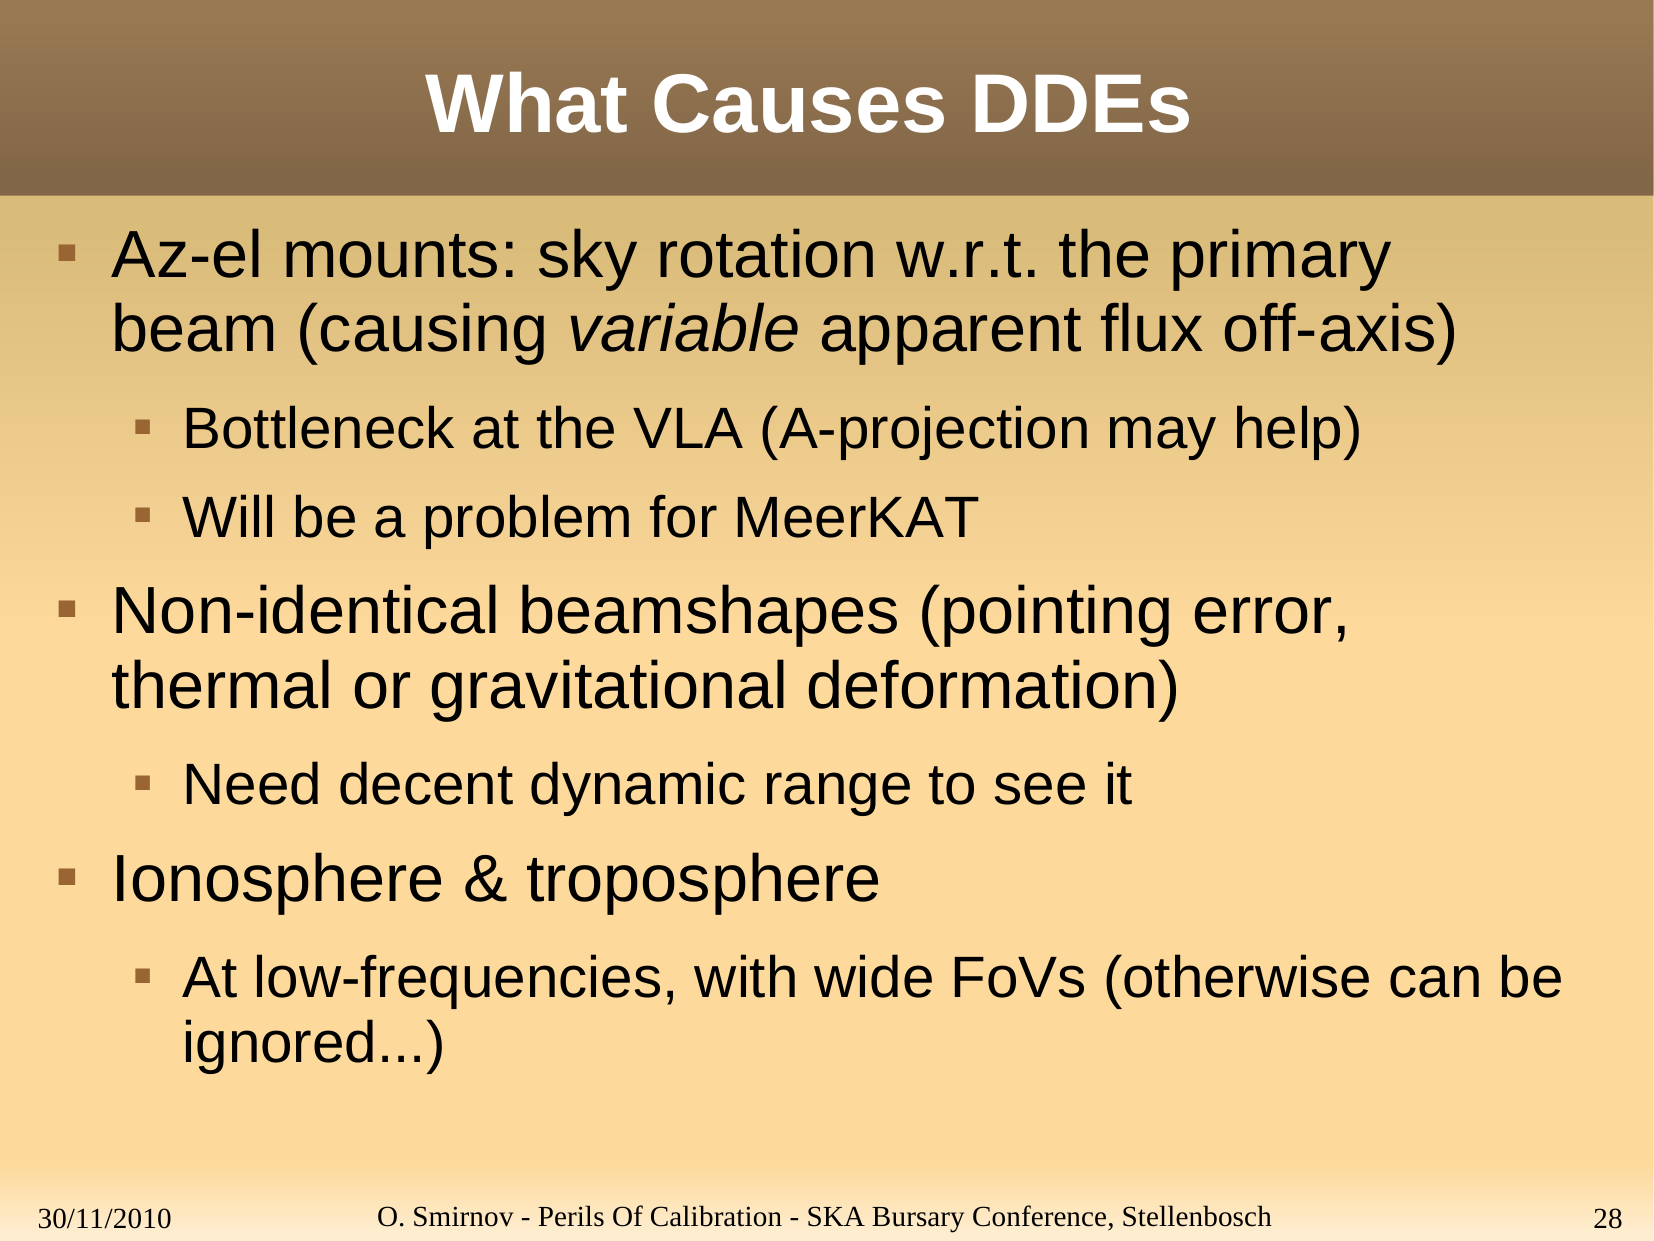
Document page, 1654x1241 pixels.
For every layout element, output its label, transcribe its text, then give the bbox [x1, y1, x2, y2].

title What Causes DDEs [76, 0, 1565, 208]
list Az-el mounts: sky rotation w.r.t. the primary beam (causing variable apparent flux off-axis) Bottleneck at the VLA (A-projection may help) Will be a problem for MeerKAT Non-identical beamshapes (pointing error, thermal or gravitational deformation) Need decent dynamic range to see it Ionosphere & troposphere At low-frequencies, with wide FoVs (otherwise can be ignored...) [40, 216, 1576, 1174]
picture [0, 0, 1654, 1241]
